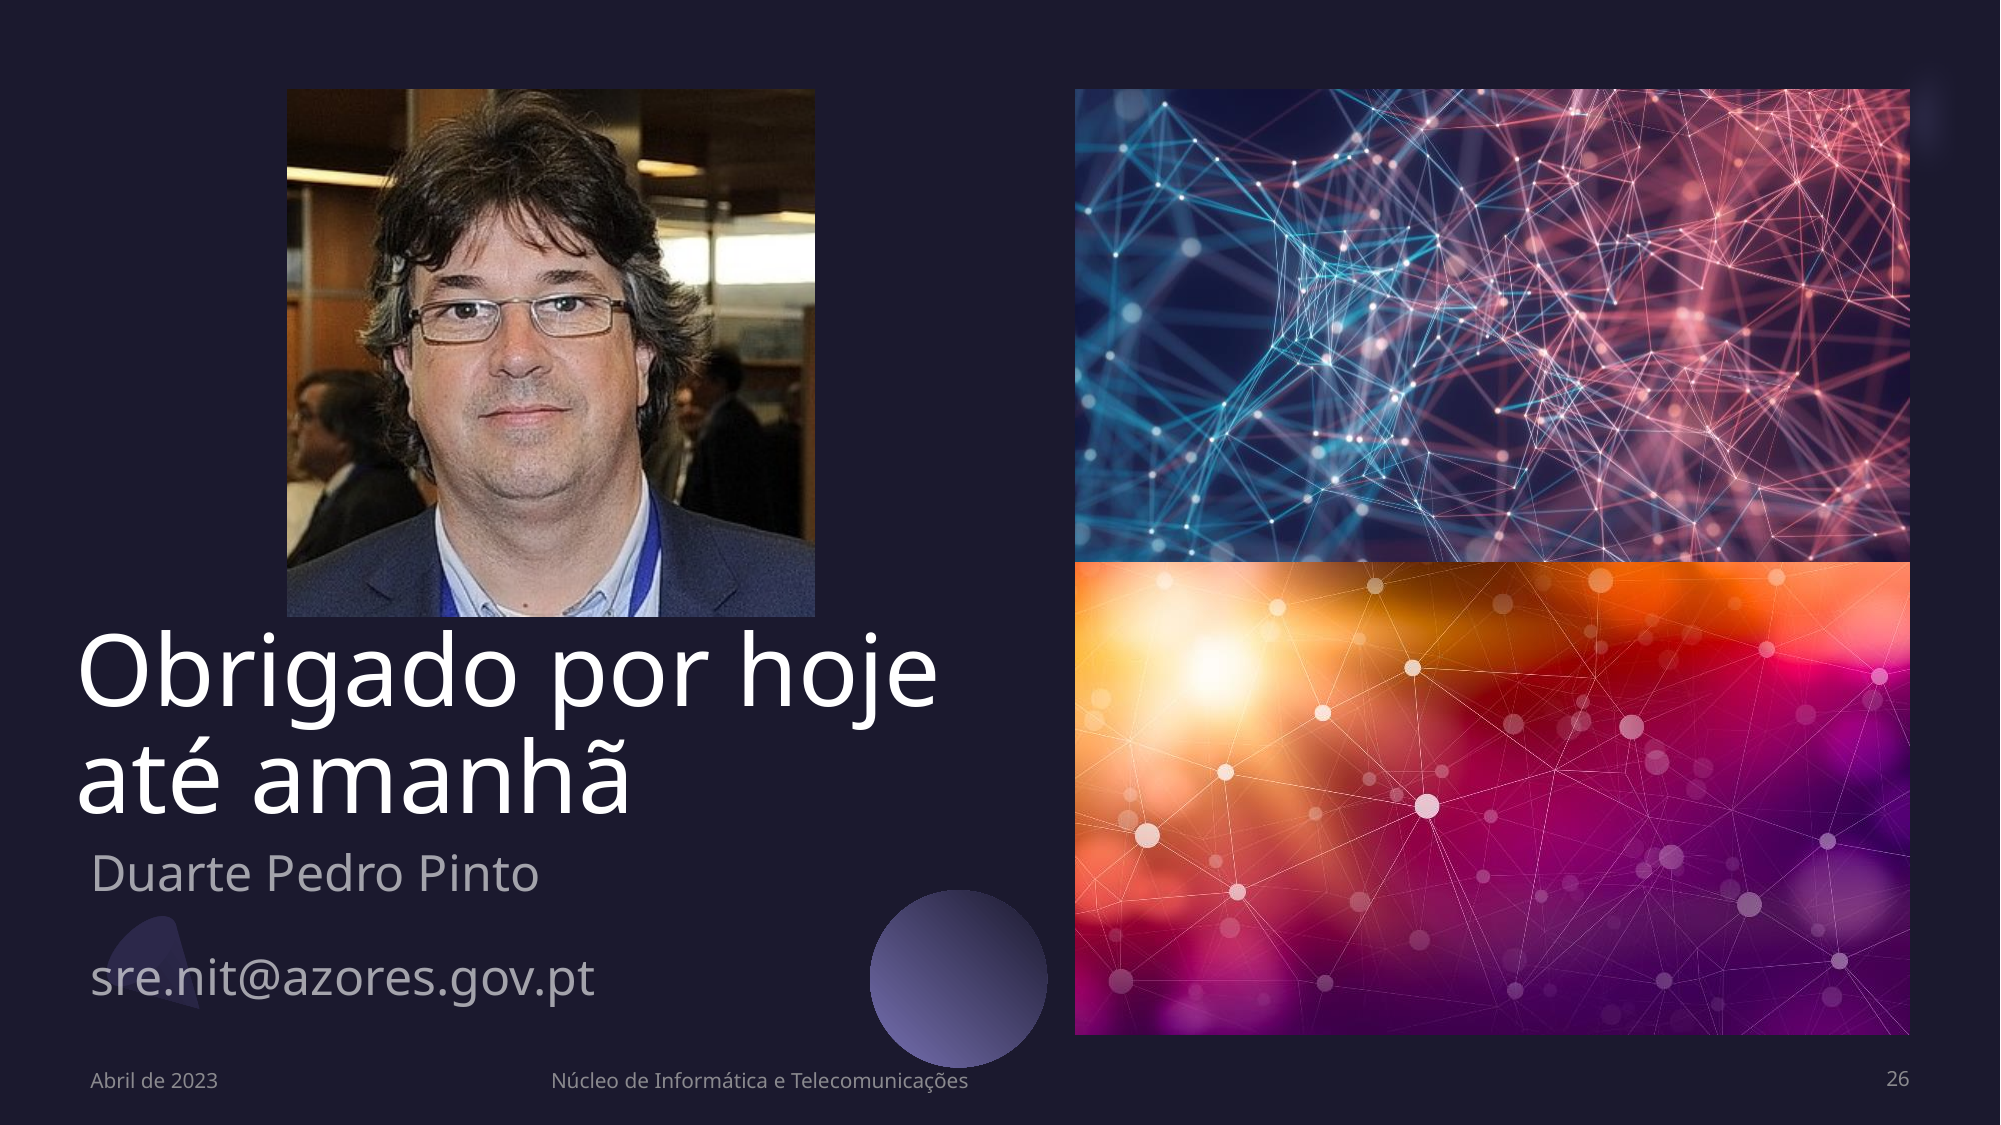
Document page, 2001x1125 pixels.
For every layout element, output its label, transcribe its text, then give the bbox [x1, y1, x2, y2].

picture [1075, 89, 1910, 1035]
picture [287, 89, 815, 617]
slide_number <número> [1632, 1067, 1910, 1093]
footer Núcleo de Informática e Telecomunicações [551, 1067, 1598, 1093]
slide_number Abril de 2023 [90, 1067, 522, 1093]
title Obrigado por hoje até amanhã [75, 682, 968, 836]
subtitle Duarte Pedro Pinto sre.nit@azores.gov.pt [90, 835, 983, 1000]
